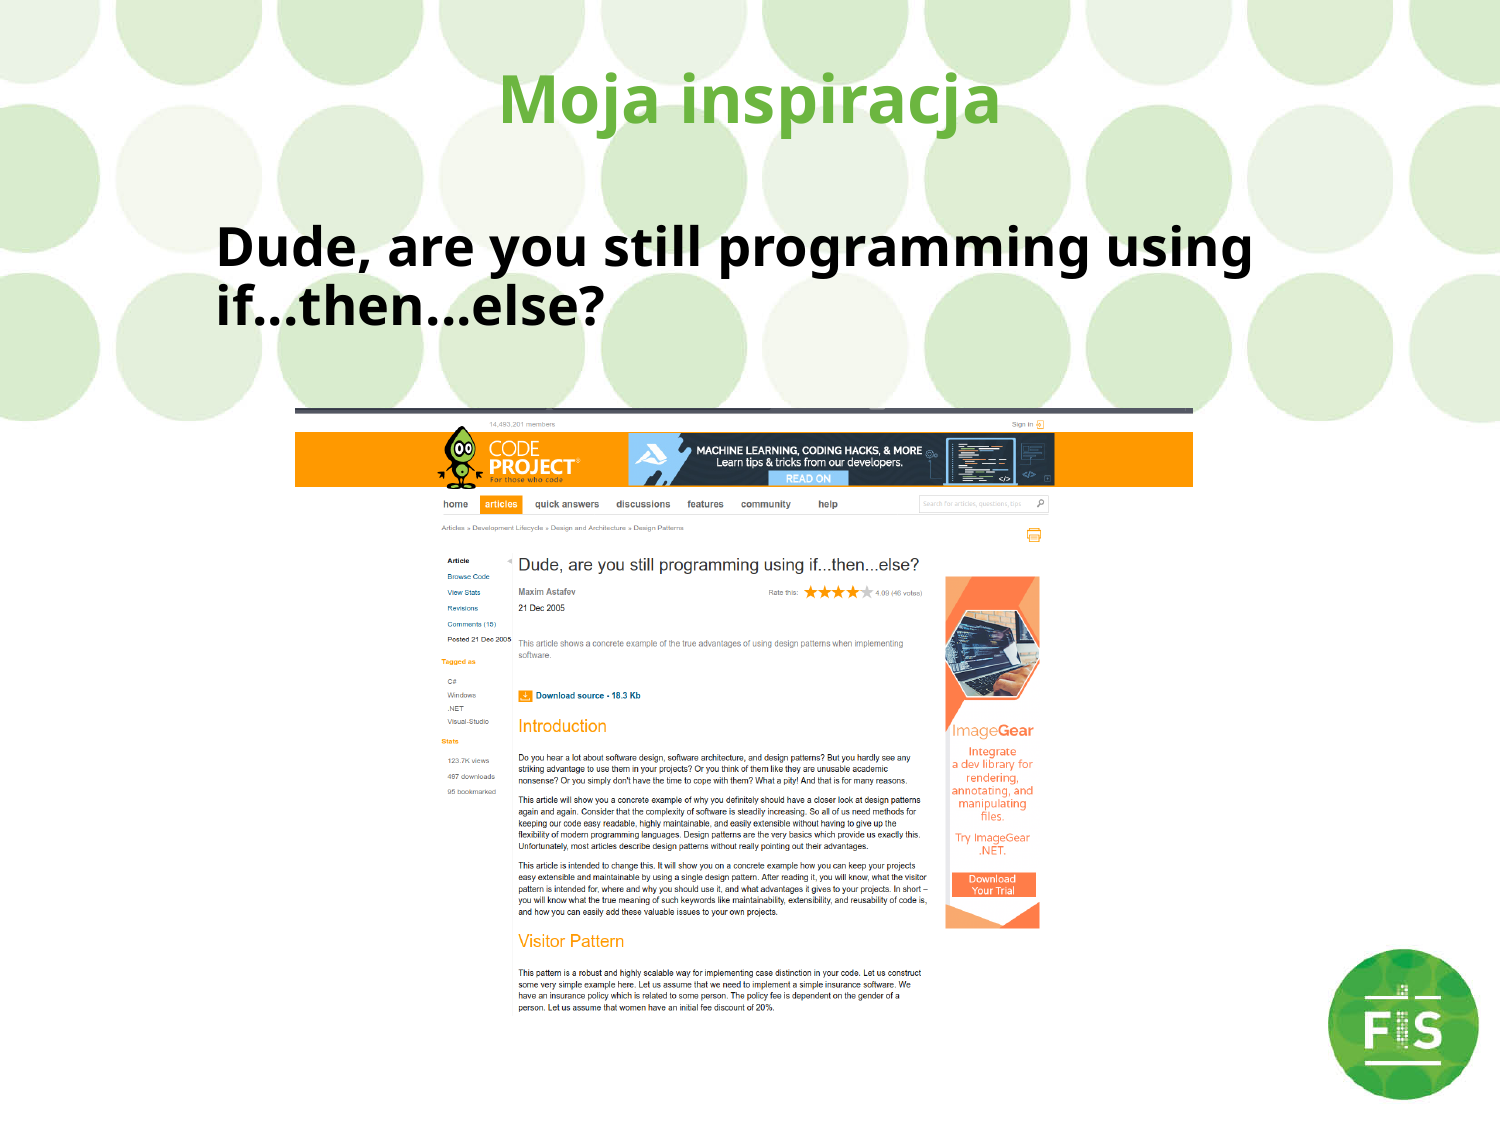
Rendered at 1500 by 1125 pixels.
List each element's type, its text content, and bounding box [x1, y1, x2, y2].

title Moja inspiracja [75, 59, 1425, 233]
picture [0, 0, 1500, 1125]
list Dude, are you still programming using if...then...else? [129, 212, 1323, 402]
